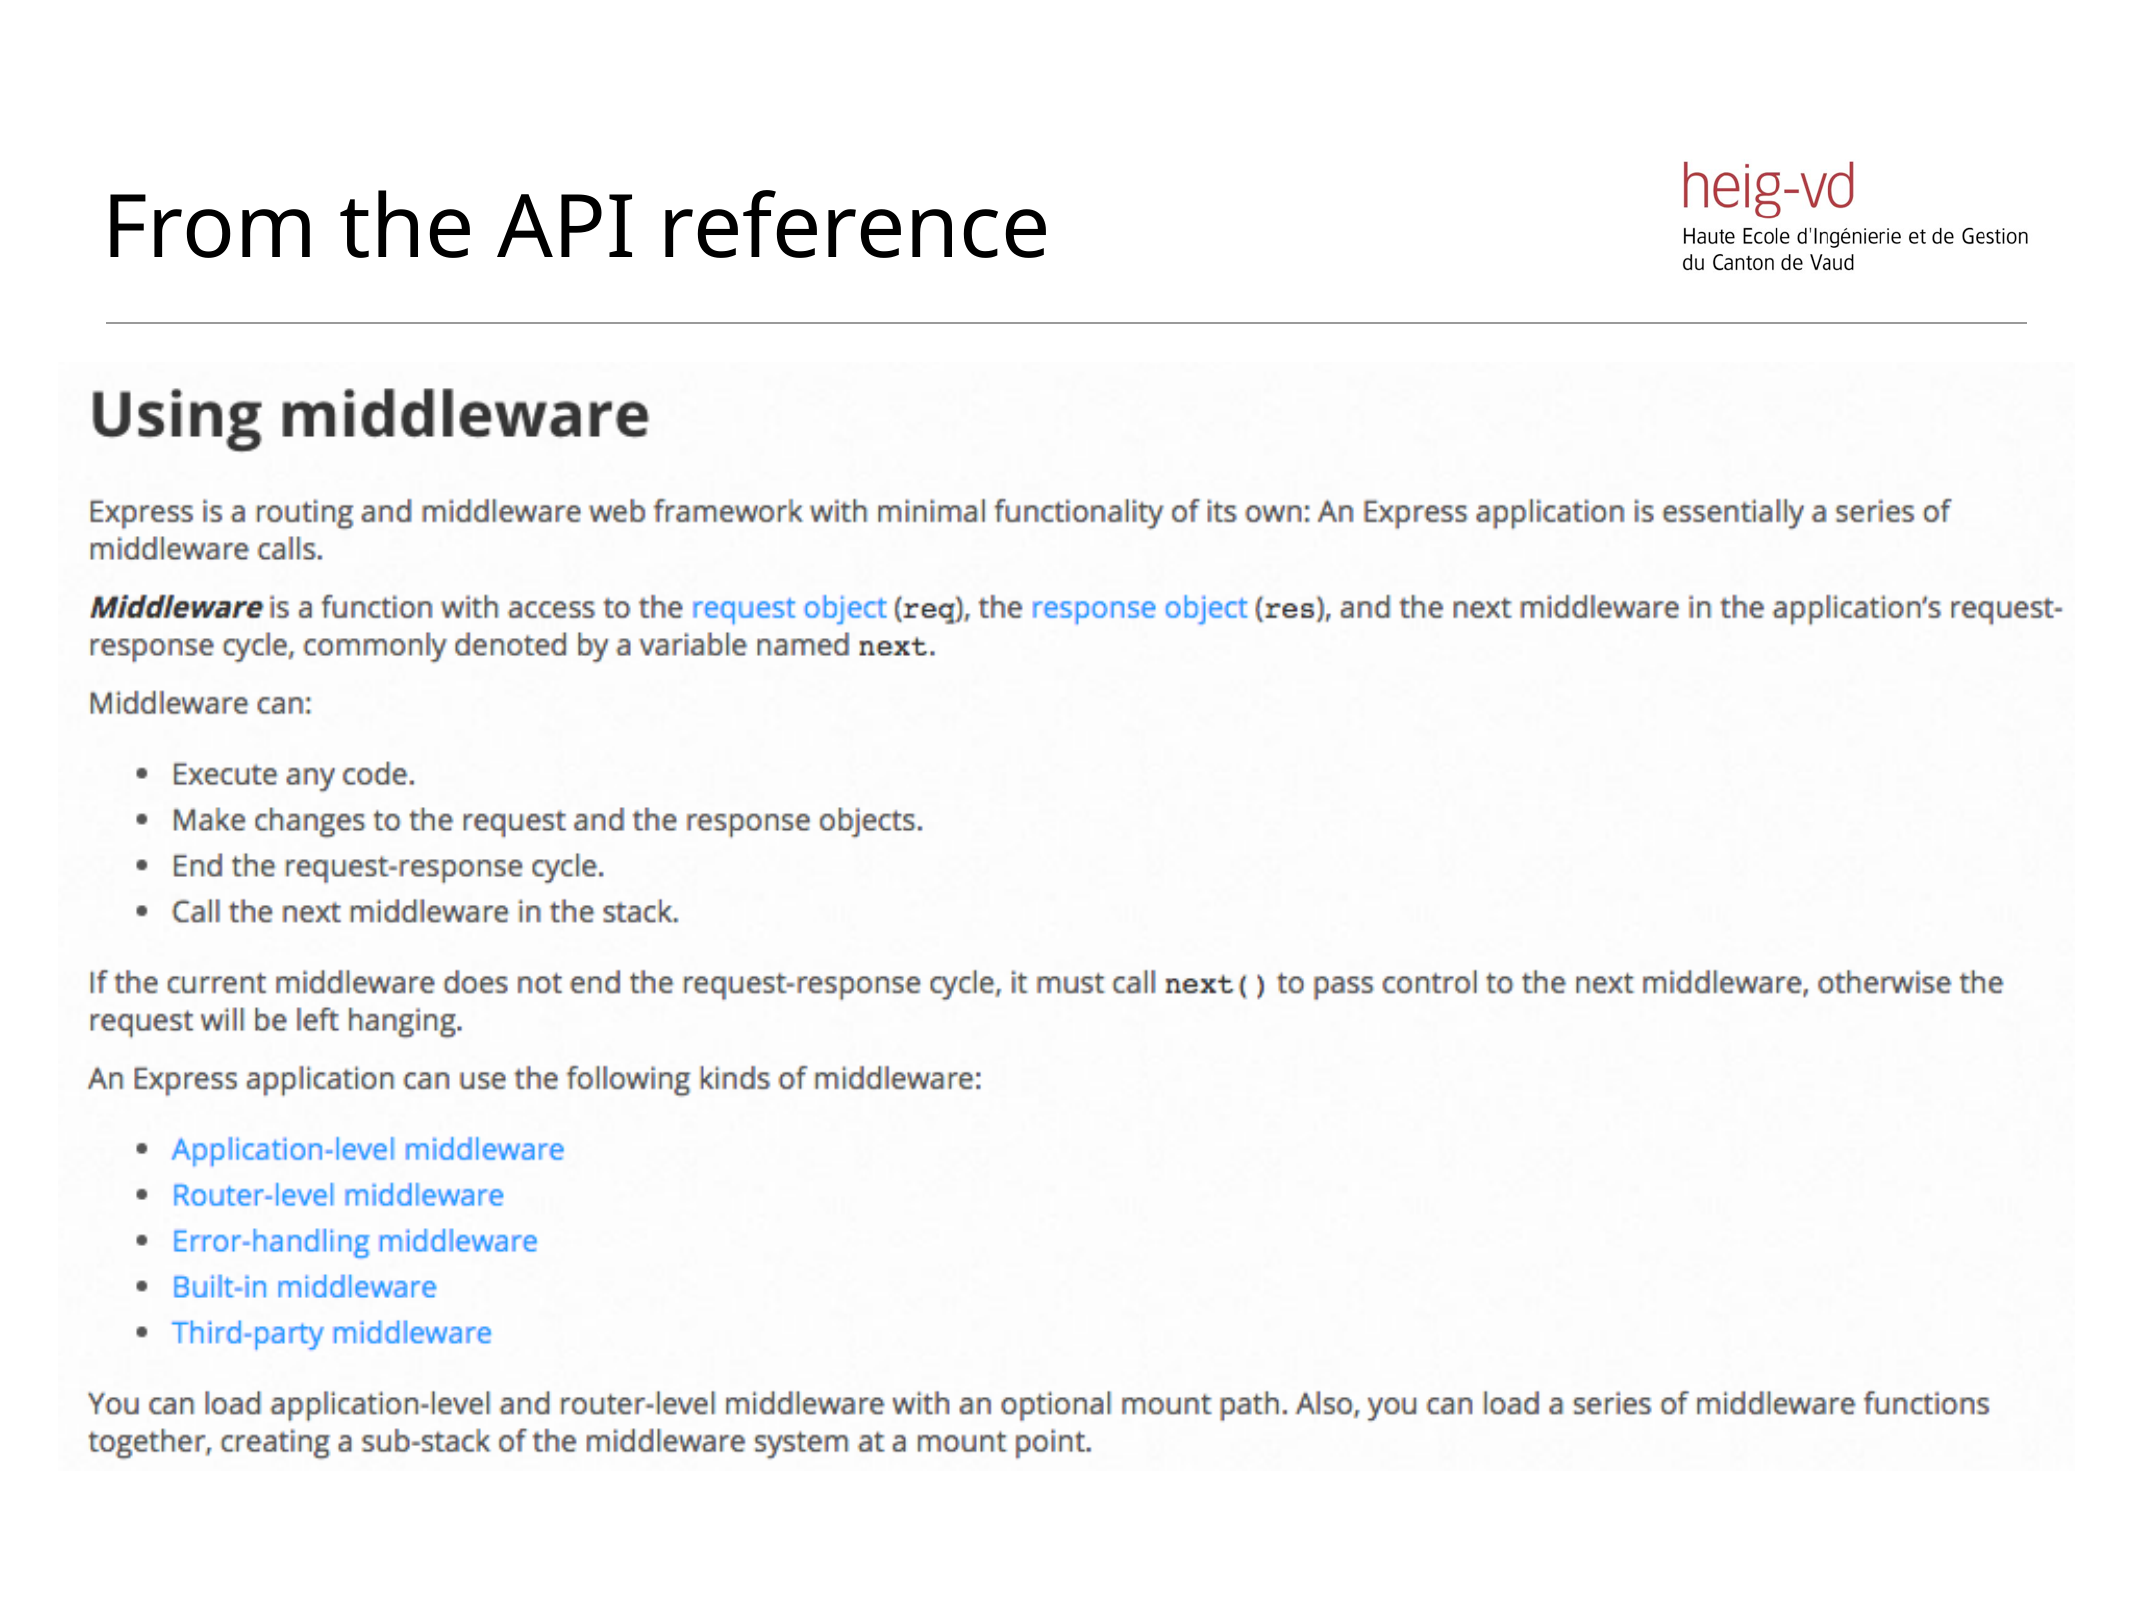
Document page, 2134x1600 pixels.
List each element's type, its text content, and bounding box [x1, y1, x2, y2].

picture [58, 362, 2075, 1471]
title From the API reference [93, 54, 2040, 284]
